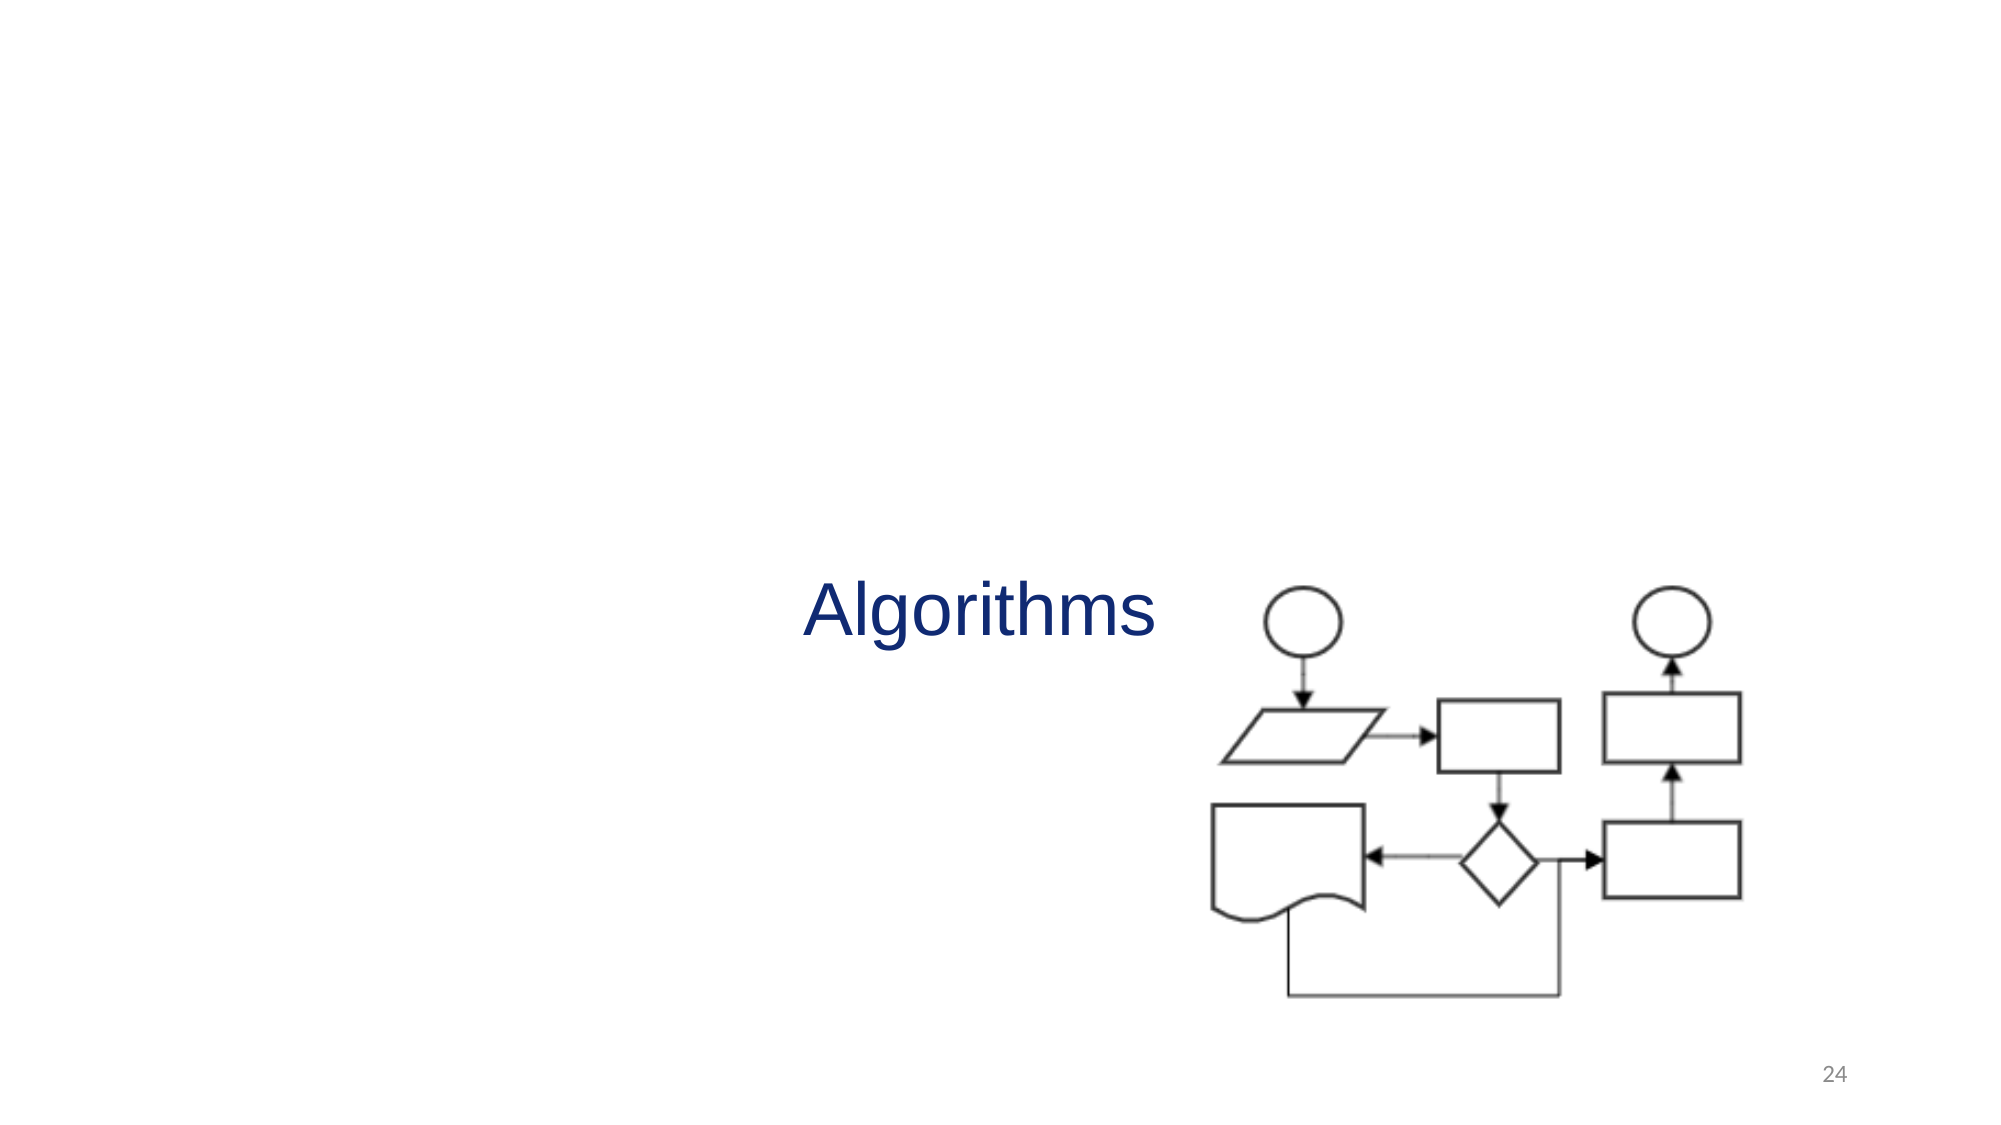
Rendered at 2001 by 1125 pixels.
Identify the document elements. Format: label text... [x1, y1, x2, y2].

picture [1160, 578, 1784, 1063]
text_box <number> [1412, 1042, 1863, 1103]
text_box Algorithms [566, 507, 1394, 658]
